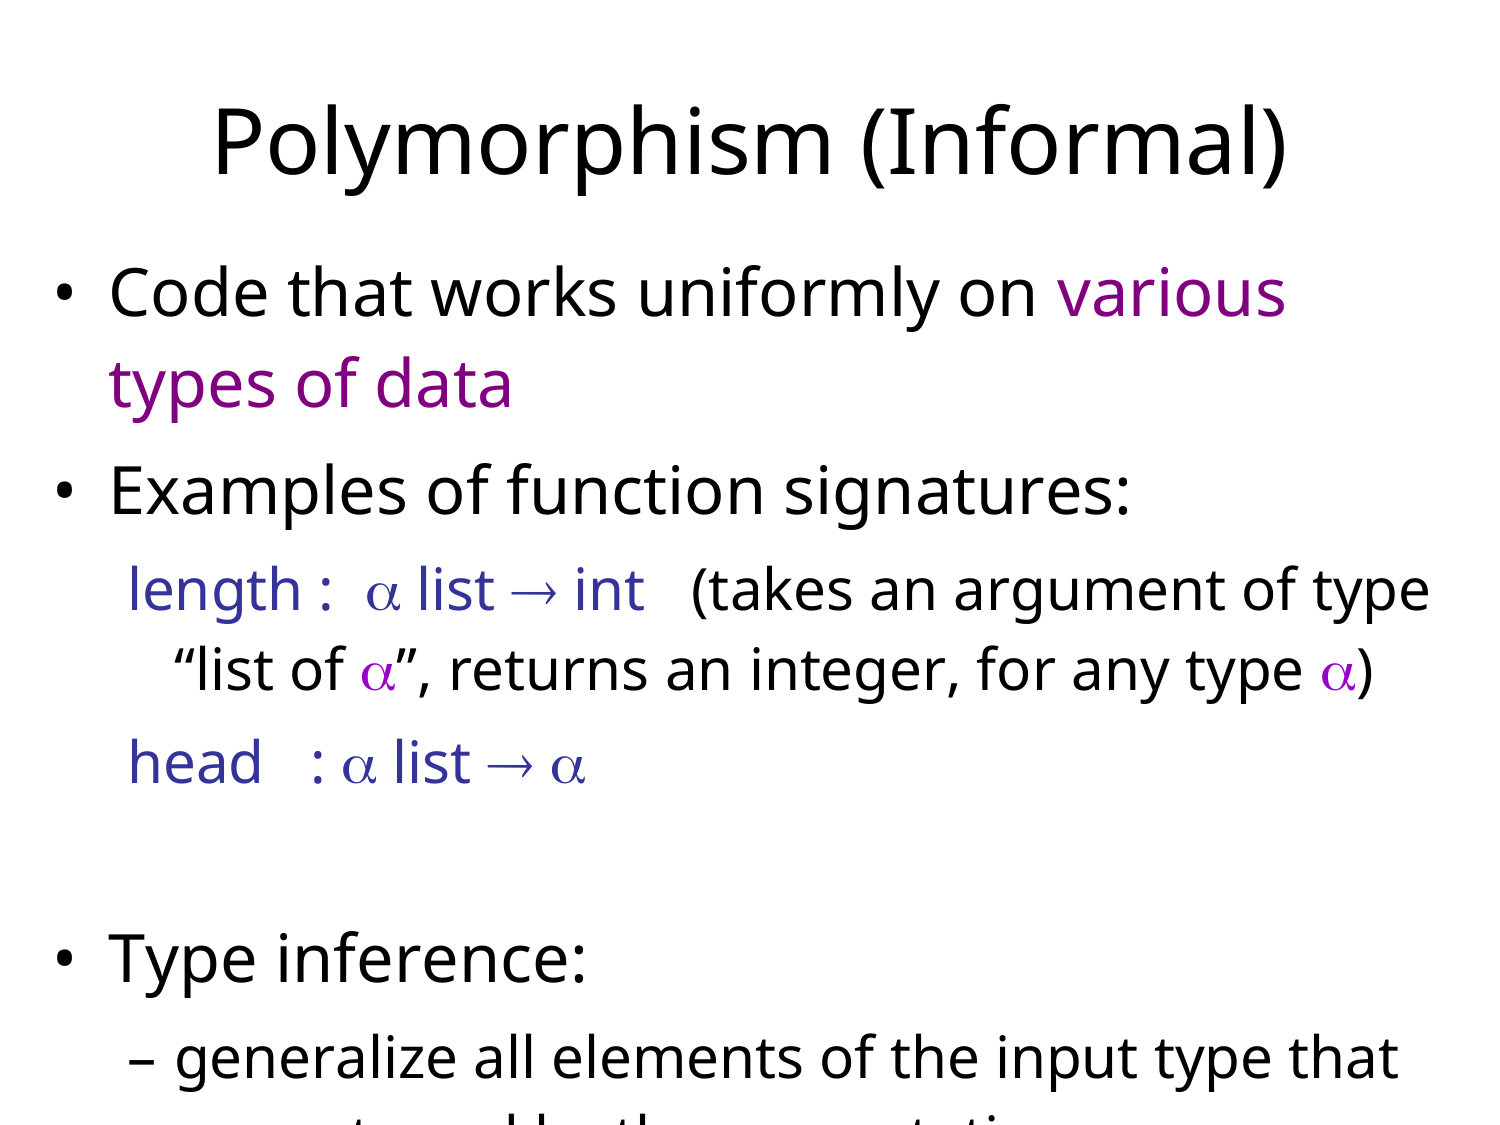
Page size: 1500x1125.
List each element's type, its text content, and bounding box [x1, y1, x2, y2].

list Code that works uniformly on various types of data Examples of function signatures: length :  list  int (takes an argument of type “list of ”, returns an integer, for any type ) head :  list   Type inference: generalize all elements of the input type that are not used by the computation [37, 237, 1463, 1101]
title Polymorphism (Informal) [75, 45, 1426, 233]
